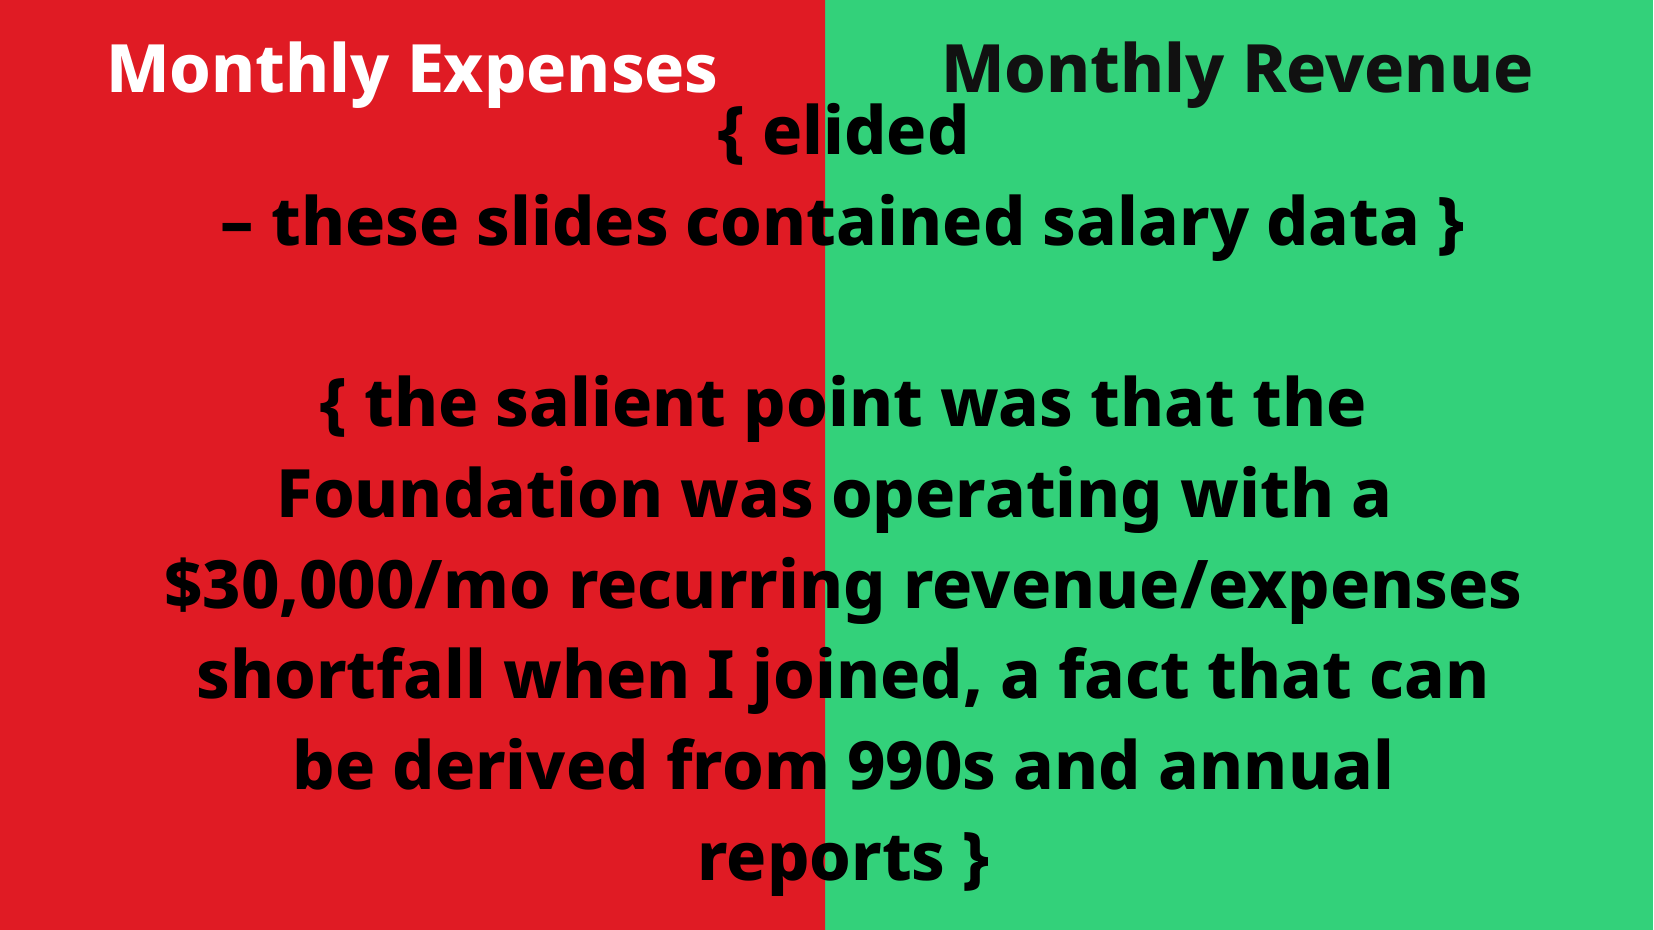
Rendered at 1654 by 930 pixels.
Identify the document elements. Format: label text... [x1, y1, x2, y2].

title { elided – these slides contained salary data } { the salient point was that the Foundation was operating with a $30,000/mo recurring revenue/expenses shortfall when I joined, a fact that can be derived from 990s and annual reports } [150, 173, 1538, 901]
title Monthly Revenue [900, 25, 1575, 113]
title Monthly Expenses [75, 31, 751, 113]
text_box [0, 0, 826, 930]
